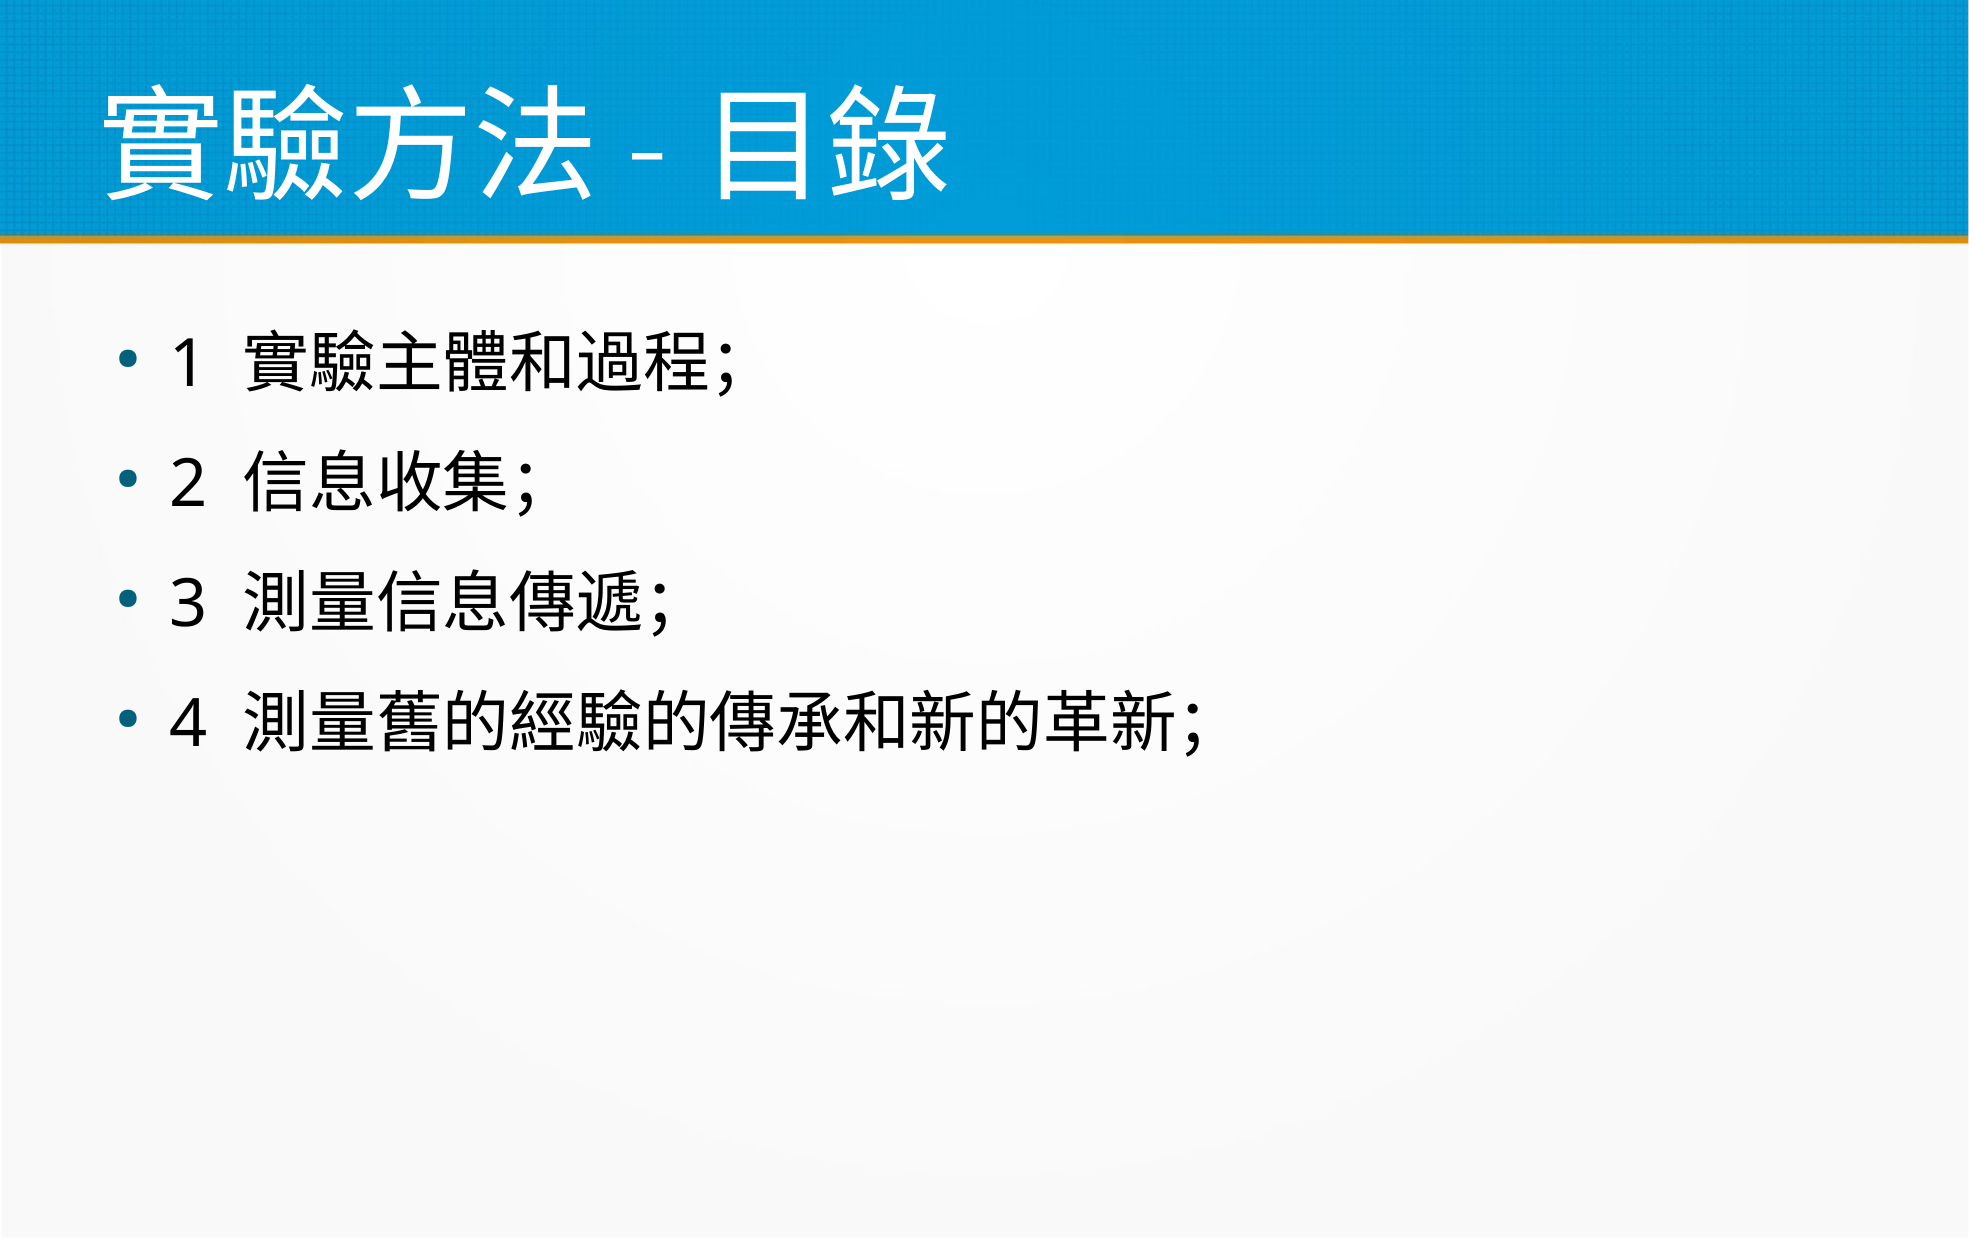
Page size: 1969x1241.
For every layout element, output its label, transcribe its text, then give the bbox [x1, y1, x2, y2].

title 實驗方法-目錄 [98, 19, 1870, 227]
list 1 實驗主體和過程； 2 信息收集； 3 測量信息傳遞； 4 測量舊的經驗的傳承和新的革新； [98, 315, 1861, 1081]
picture [0, 233, 1969, 1241]
